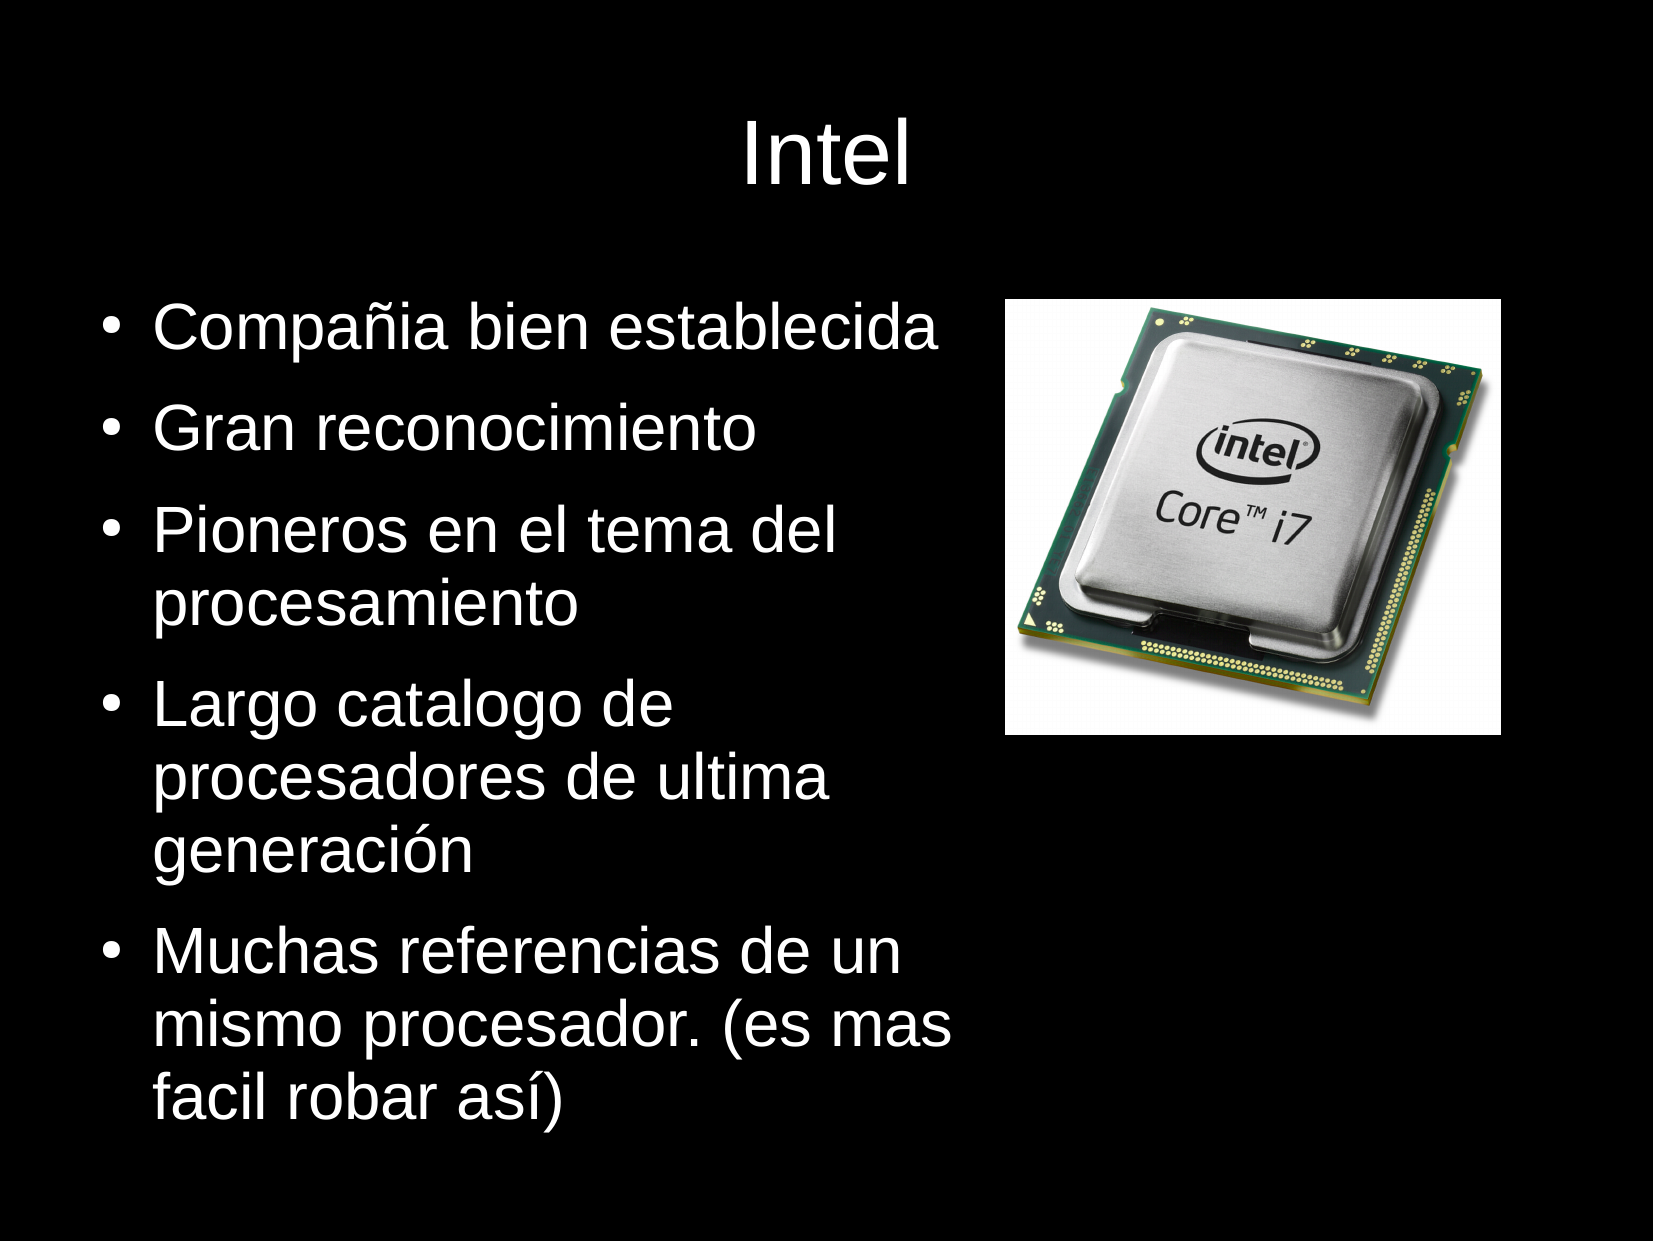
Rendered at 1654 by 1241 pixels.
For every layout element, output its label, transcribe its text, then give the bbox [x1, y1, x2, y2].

picture [1005, 299, 1501, 736]
list Compañia bien establecida Gran reconocimiento Pioneros en el tema del procesamiento Largo catalogo de procesadores de ultima generación Muchas referencias de un mismo procesador. (es mas facil robar así) [82, 290, 976, 1141]
title Intel [82, 49, 1571, 257]
